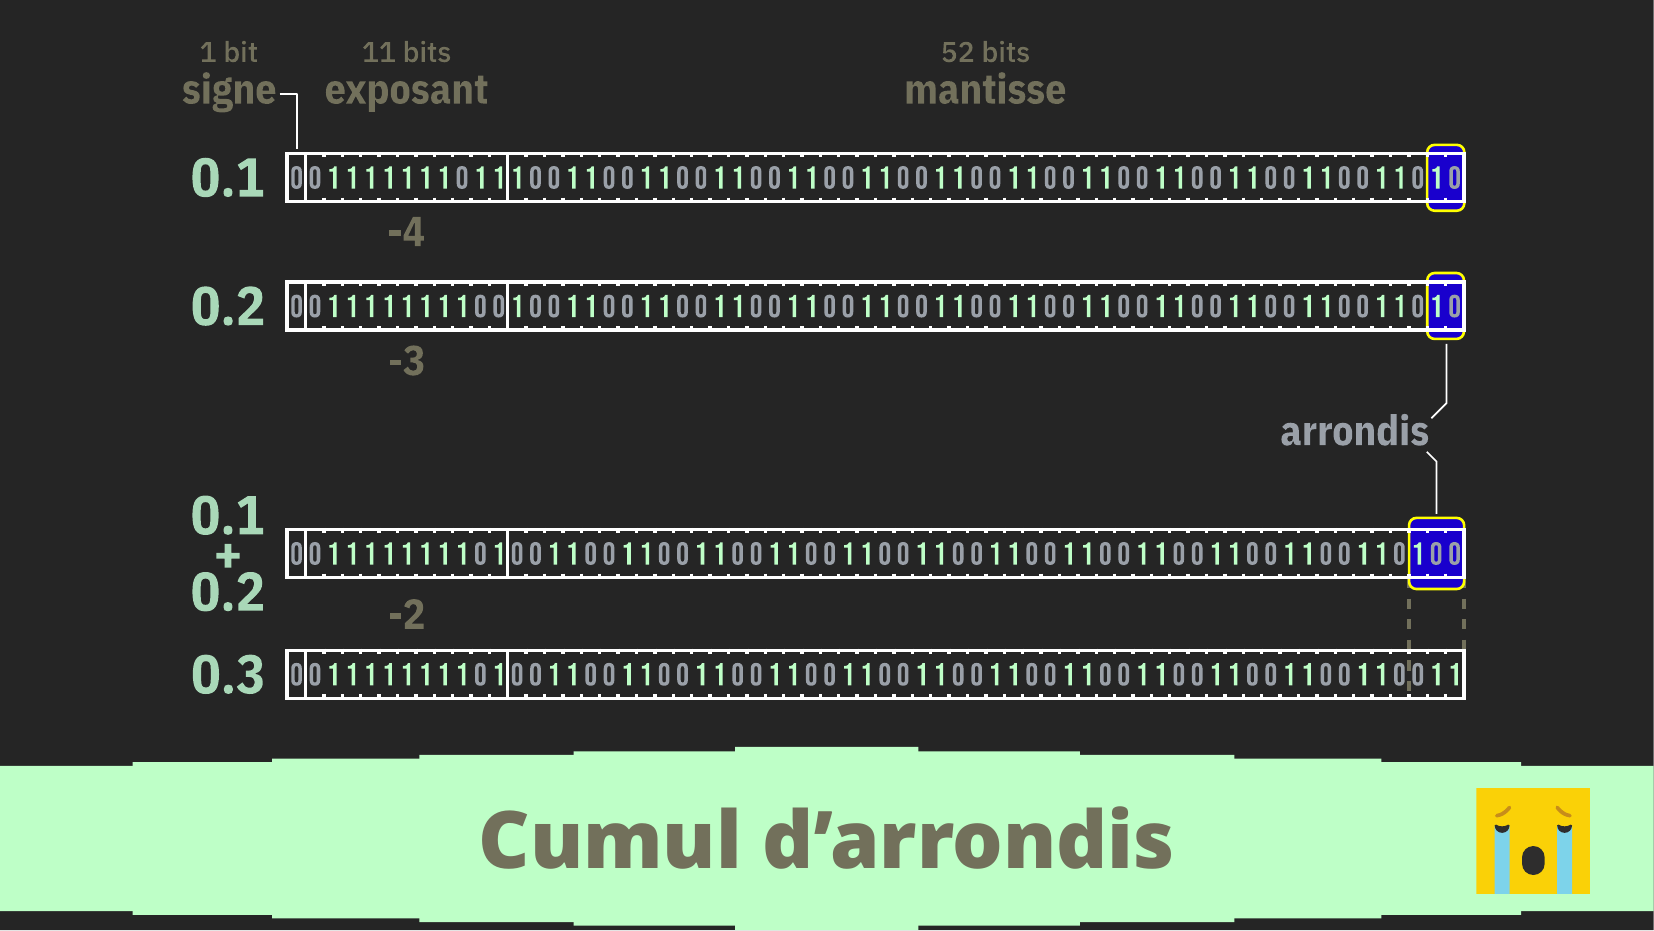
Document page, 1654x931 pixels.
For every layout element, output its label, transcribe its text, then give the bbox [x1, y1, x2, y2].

picture [168, 0, 1486, 741]
title Cumul d’arrondis [54, 797, 1476, 878]
picture [1476, 787, 1591, 894]
title Cumul d’arrondis [1591, 797, 1600, 878]
